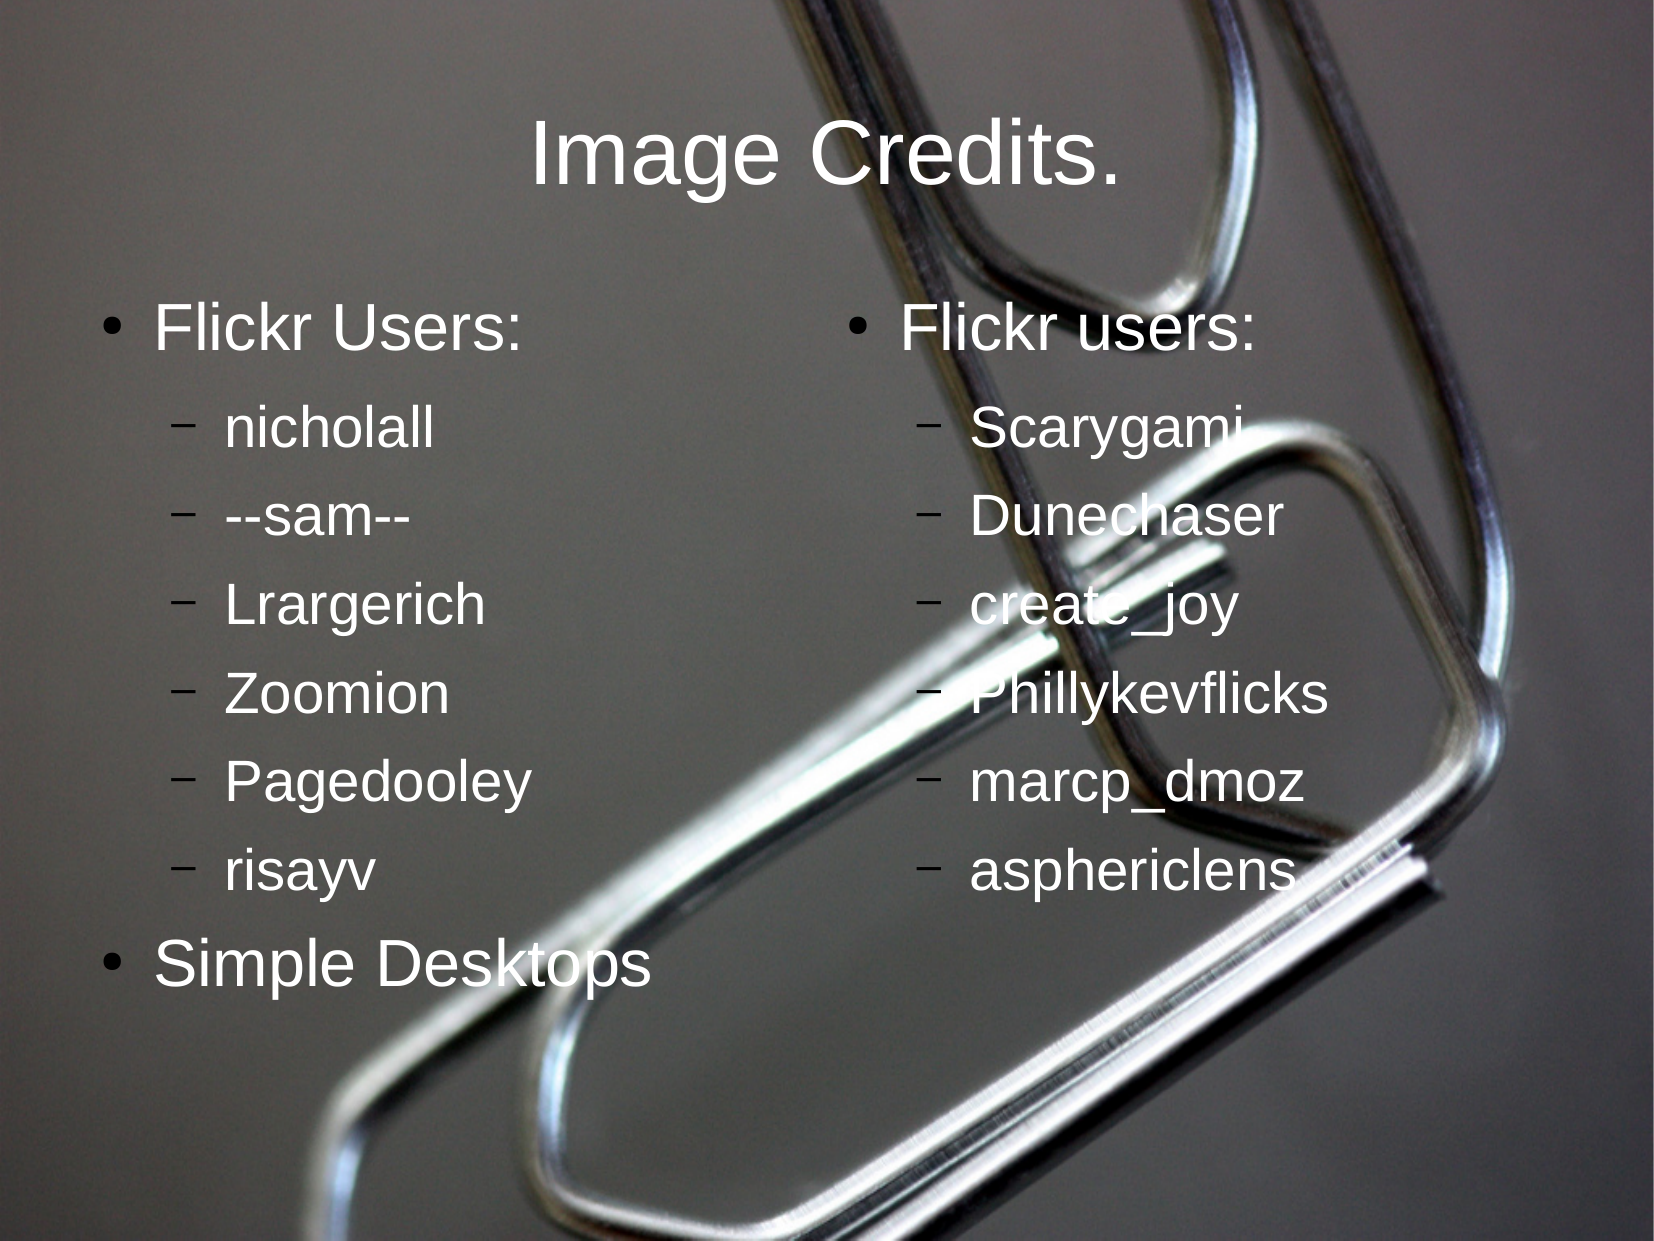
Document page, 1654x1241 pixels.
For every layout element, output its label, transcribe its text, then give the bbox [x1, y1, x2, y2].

picture [0, 0, 1654, 1241]
list Flickr users: Scarygami Dunechaser create_joy Phillykevflicks marcp_dmoz asphericlens [828, 290, 1539, 1010]
title Image Credits. [82, 49, 1571, 257]
list Flickr Users: nicholall --sam-- Lrargerich Zoomion Pagedooley risayv Simple Desktops [82, 290, 793, 1010]
